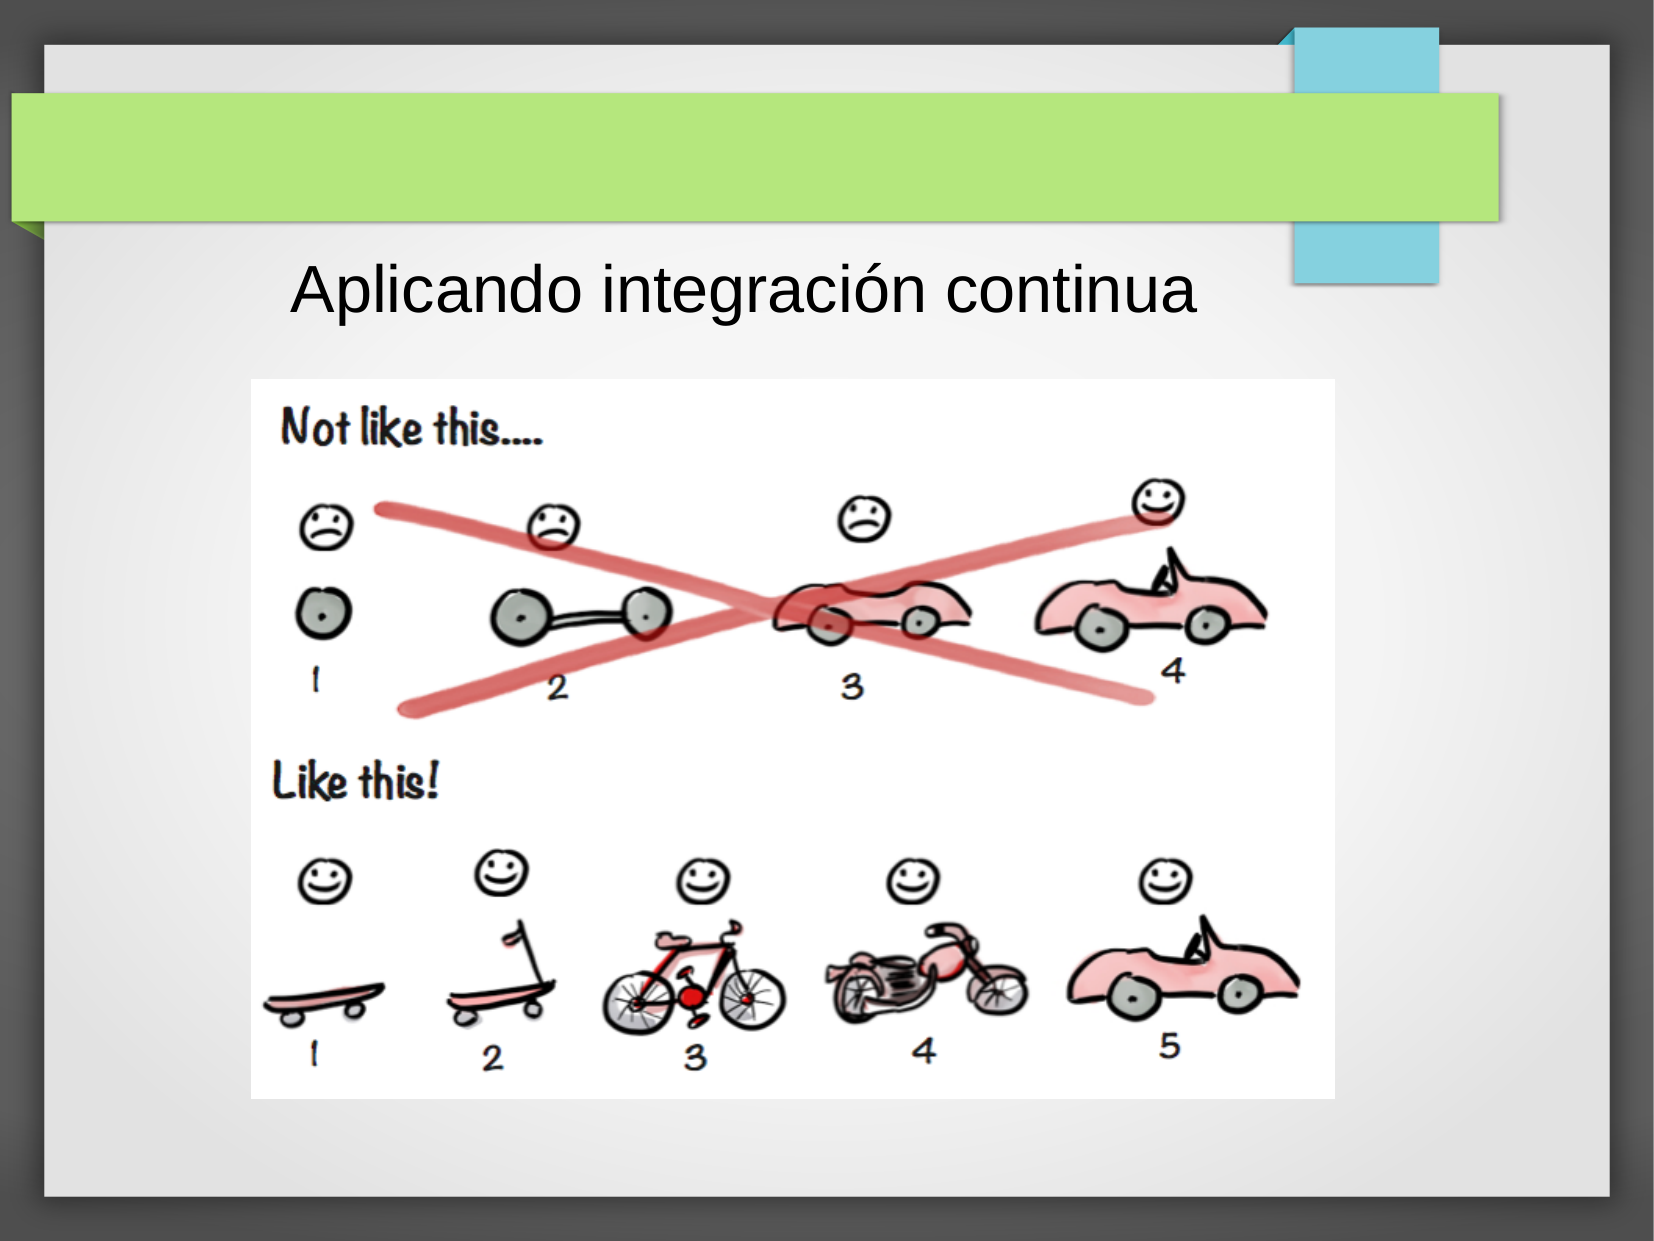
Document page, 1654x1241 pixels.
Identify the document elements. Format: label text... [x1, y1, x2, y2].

picture [0, 0, 1654, 1241]
text_box Aplicando integración continua [47, 245, 1441, 355]
